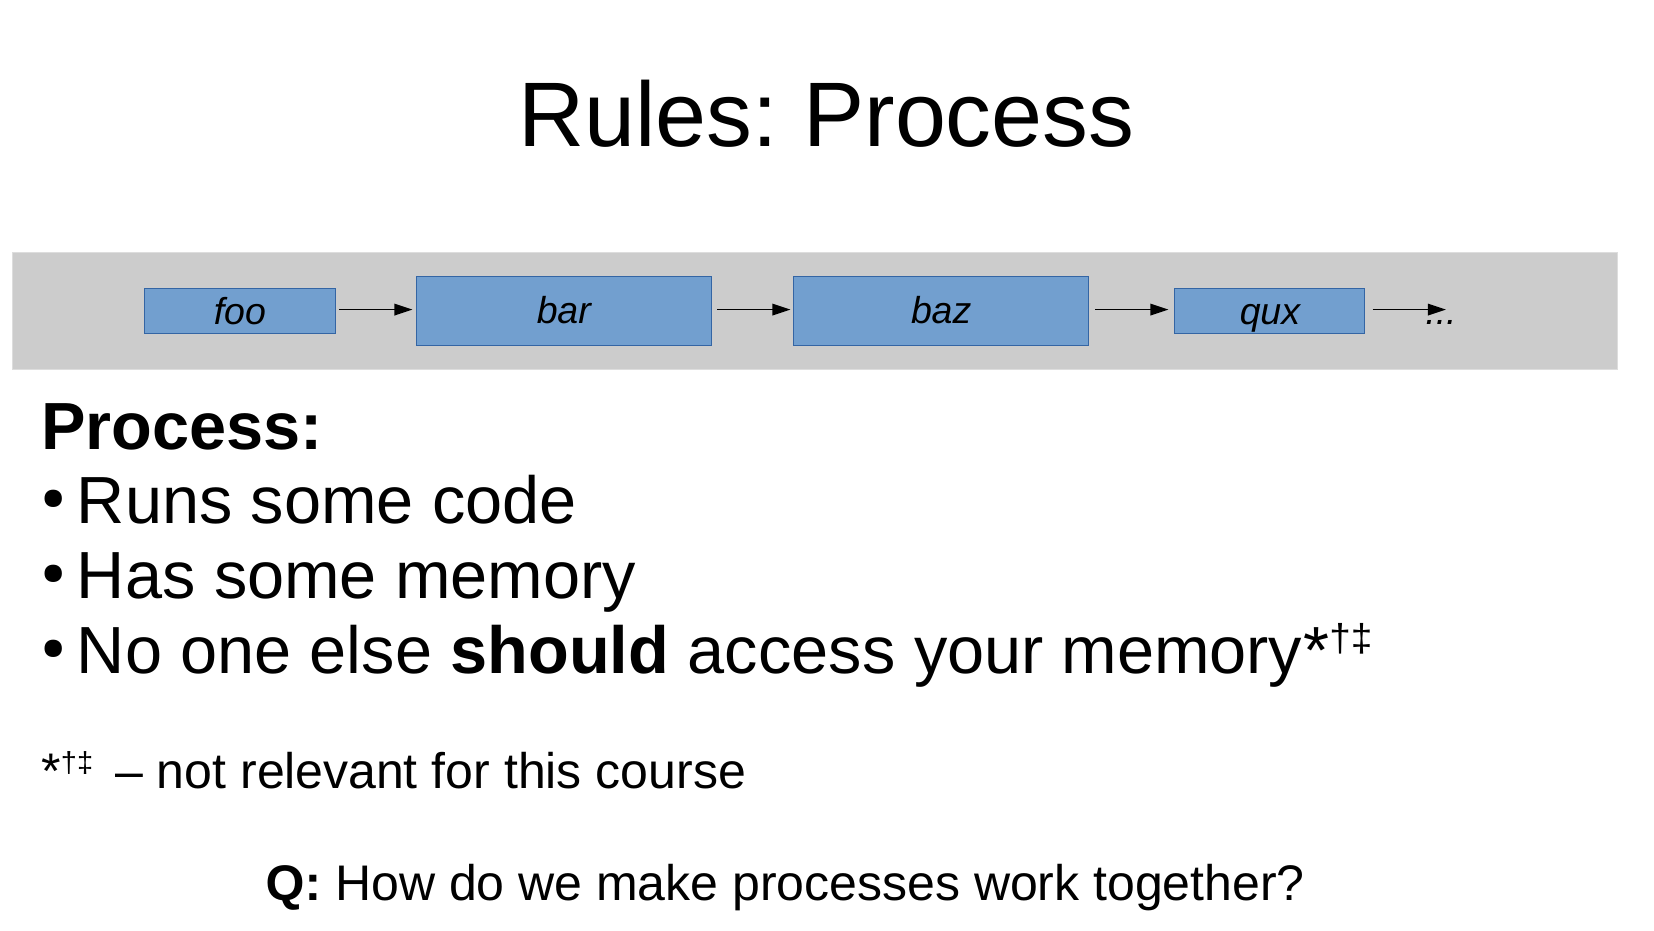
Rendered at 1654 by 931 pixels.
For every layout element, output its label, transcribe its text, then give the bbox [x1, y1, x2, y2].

text_box foo [144, 288, 336, 334]
text_box [12, 252, 1618, 370]
text_box bar [416, 276, 712, 346]
text_box baz [793, 276, 1089, 346]
subtitle Process: Runs some code Has some memory No one else should access your memory*†‡ *†‡ – not relevant for this course Q: How do we make processes work together? [41, 388, 1530, 911]
text_box ... [1410, 282, 1603, 340]
text_box qux [1174, 288, 1365, 334]
title Rules: Process [82, 37, 1571, 193]
